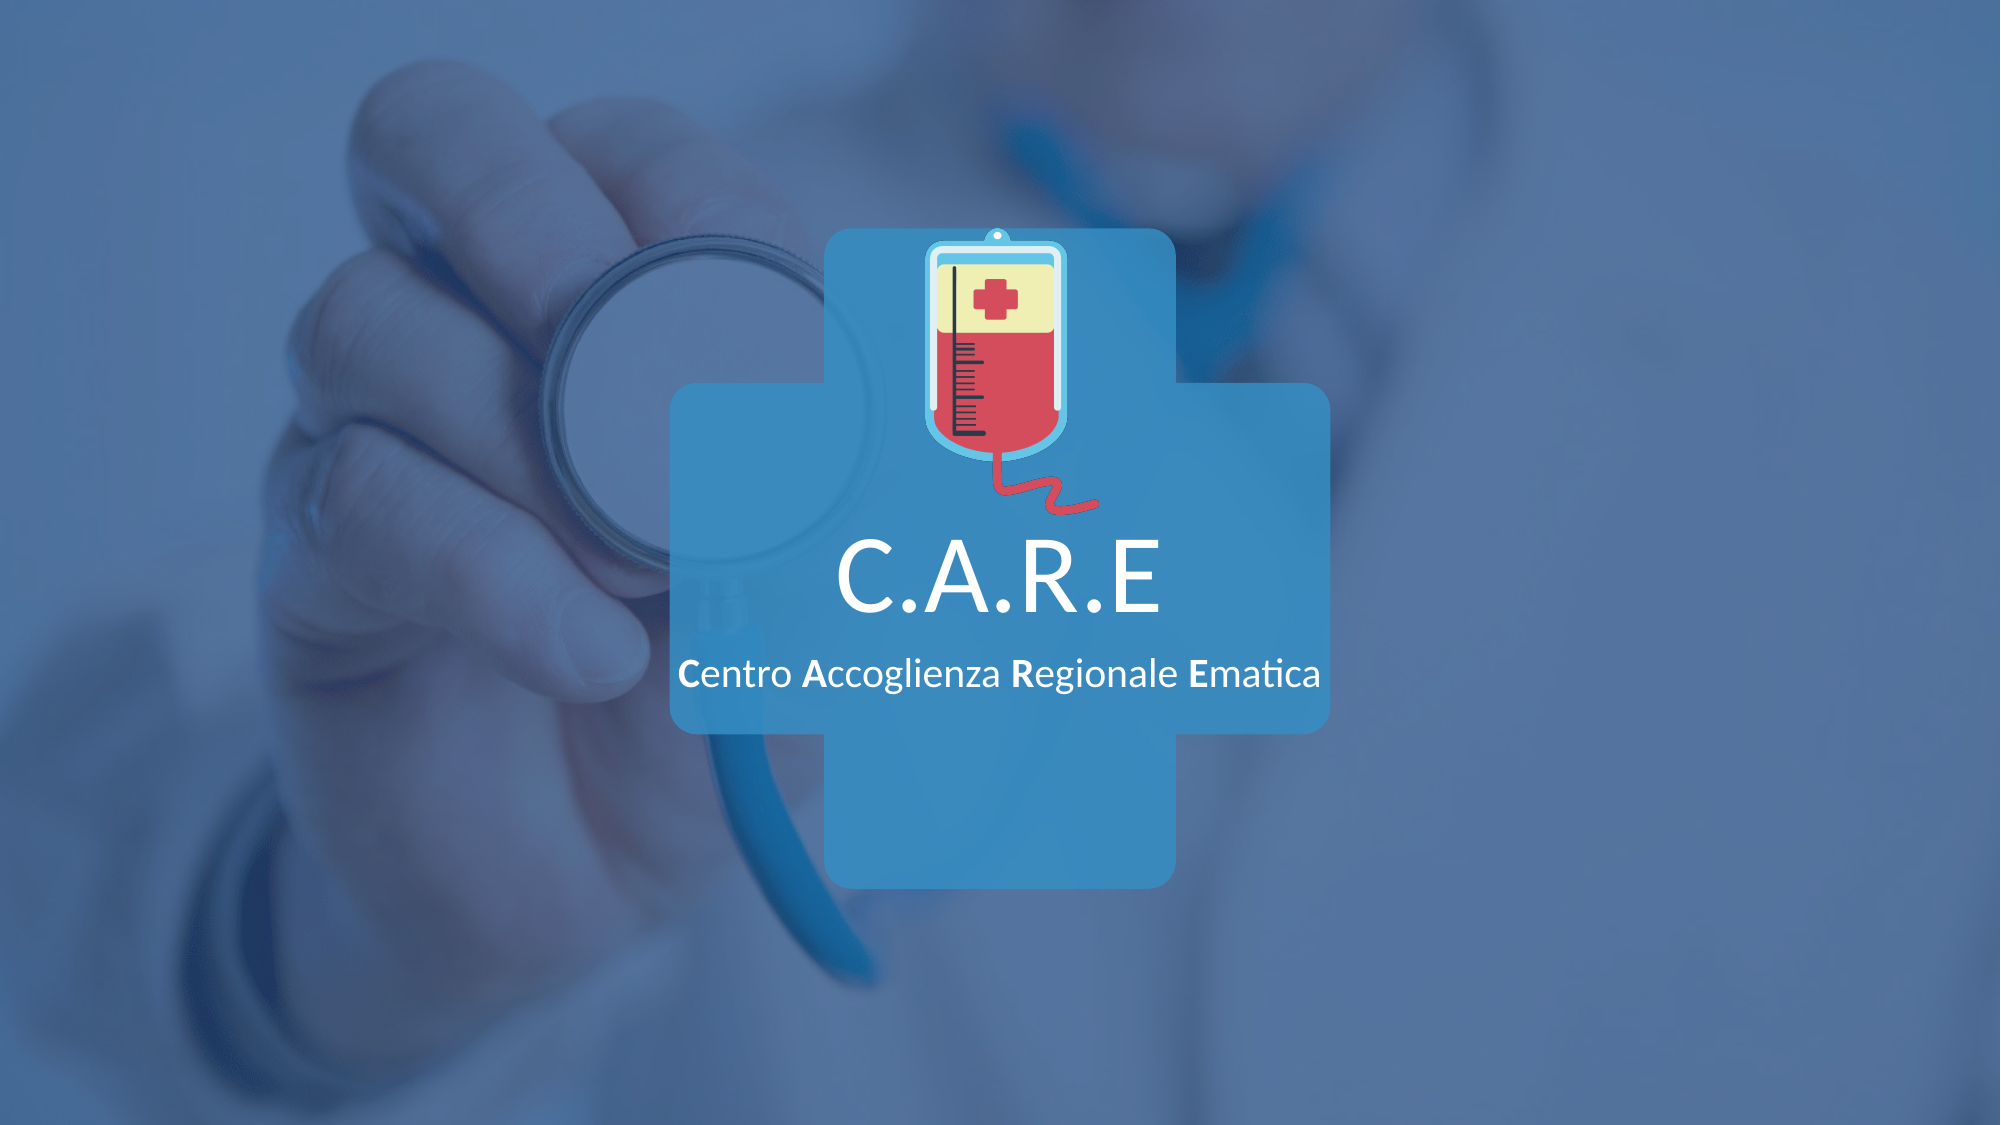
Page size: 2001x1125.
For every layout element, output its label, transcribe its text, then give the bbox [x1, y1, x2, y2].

subtitle Centro Accoglienza Regionale Ematica [499, 645, 1501, 729]
text_box [0, 0, 2000, 1125]
picture [925, 228, 1099, 515]
title C.A.R.E [499, 423, 1501, 645]
